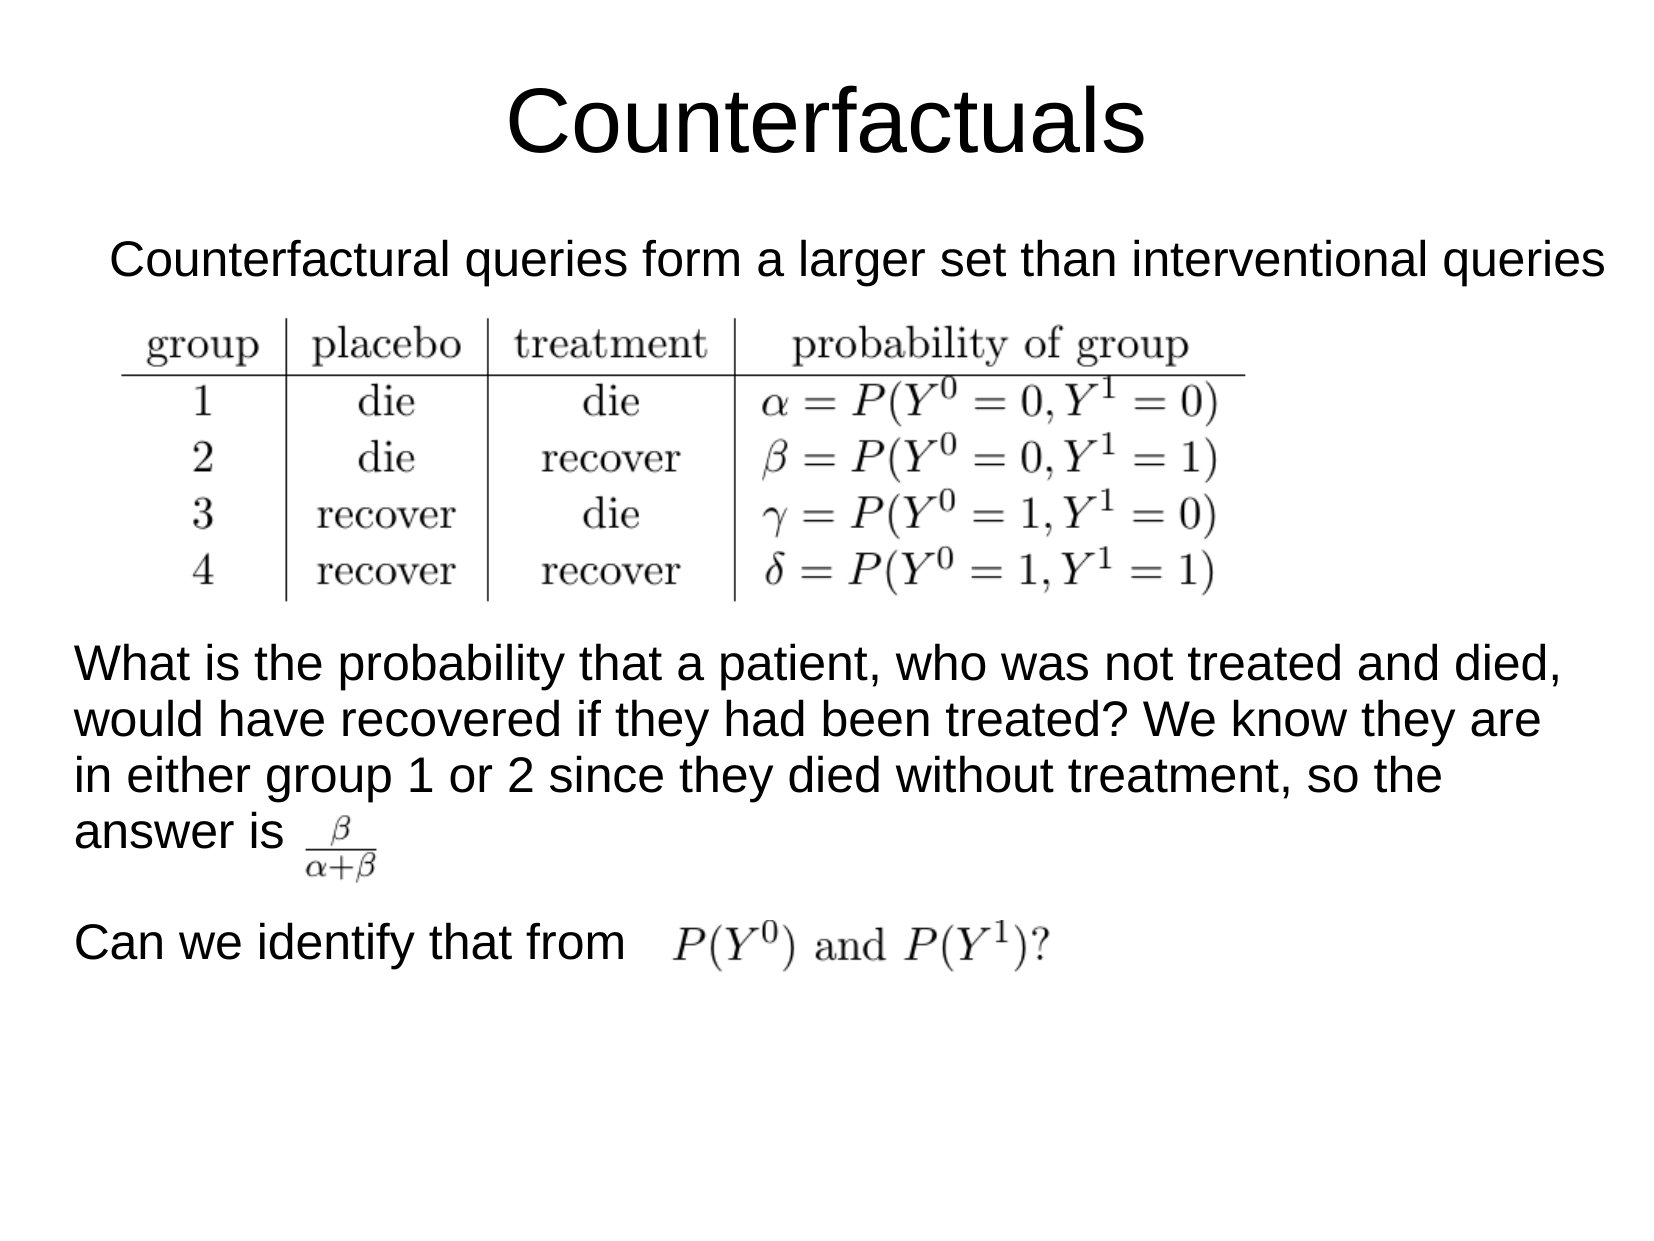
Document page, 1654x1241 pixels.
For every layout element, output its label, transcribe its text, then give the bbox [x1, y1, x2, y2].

picture [106, 296, 1294, 614]
picture [661, 920, 1056, 981]
text_box What is the probability that a patient, who was not treated and died, would have recovered if they had been treated? We know they are in either group 1 or 2 since they died without treatment, so the answer is Can we identify that from [59, 628, 1595, 1134]
title Counterfactuals [82, 17, 1571, 225]
picture [295, 814, 383, 886]
text_box Counterfactural queries form a larger set than interventional queries [94, 224, 1654, 296]
